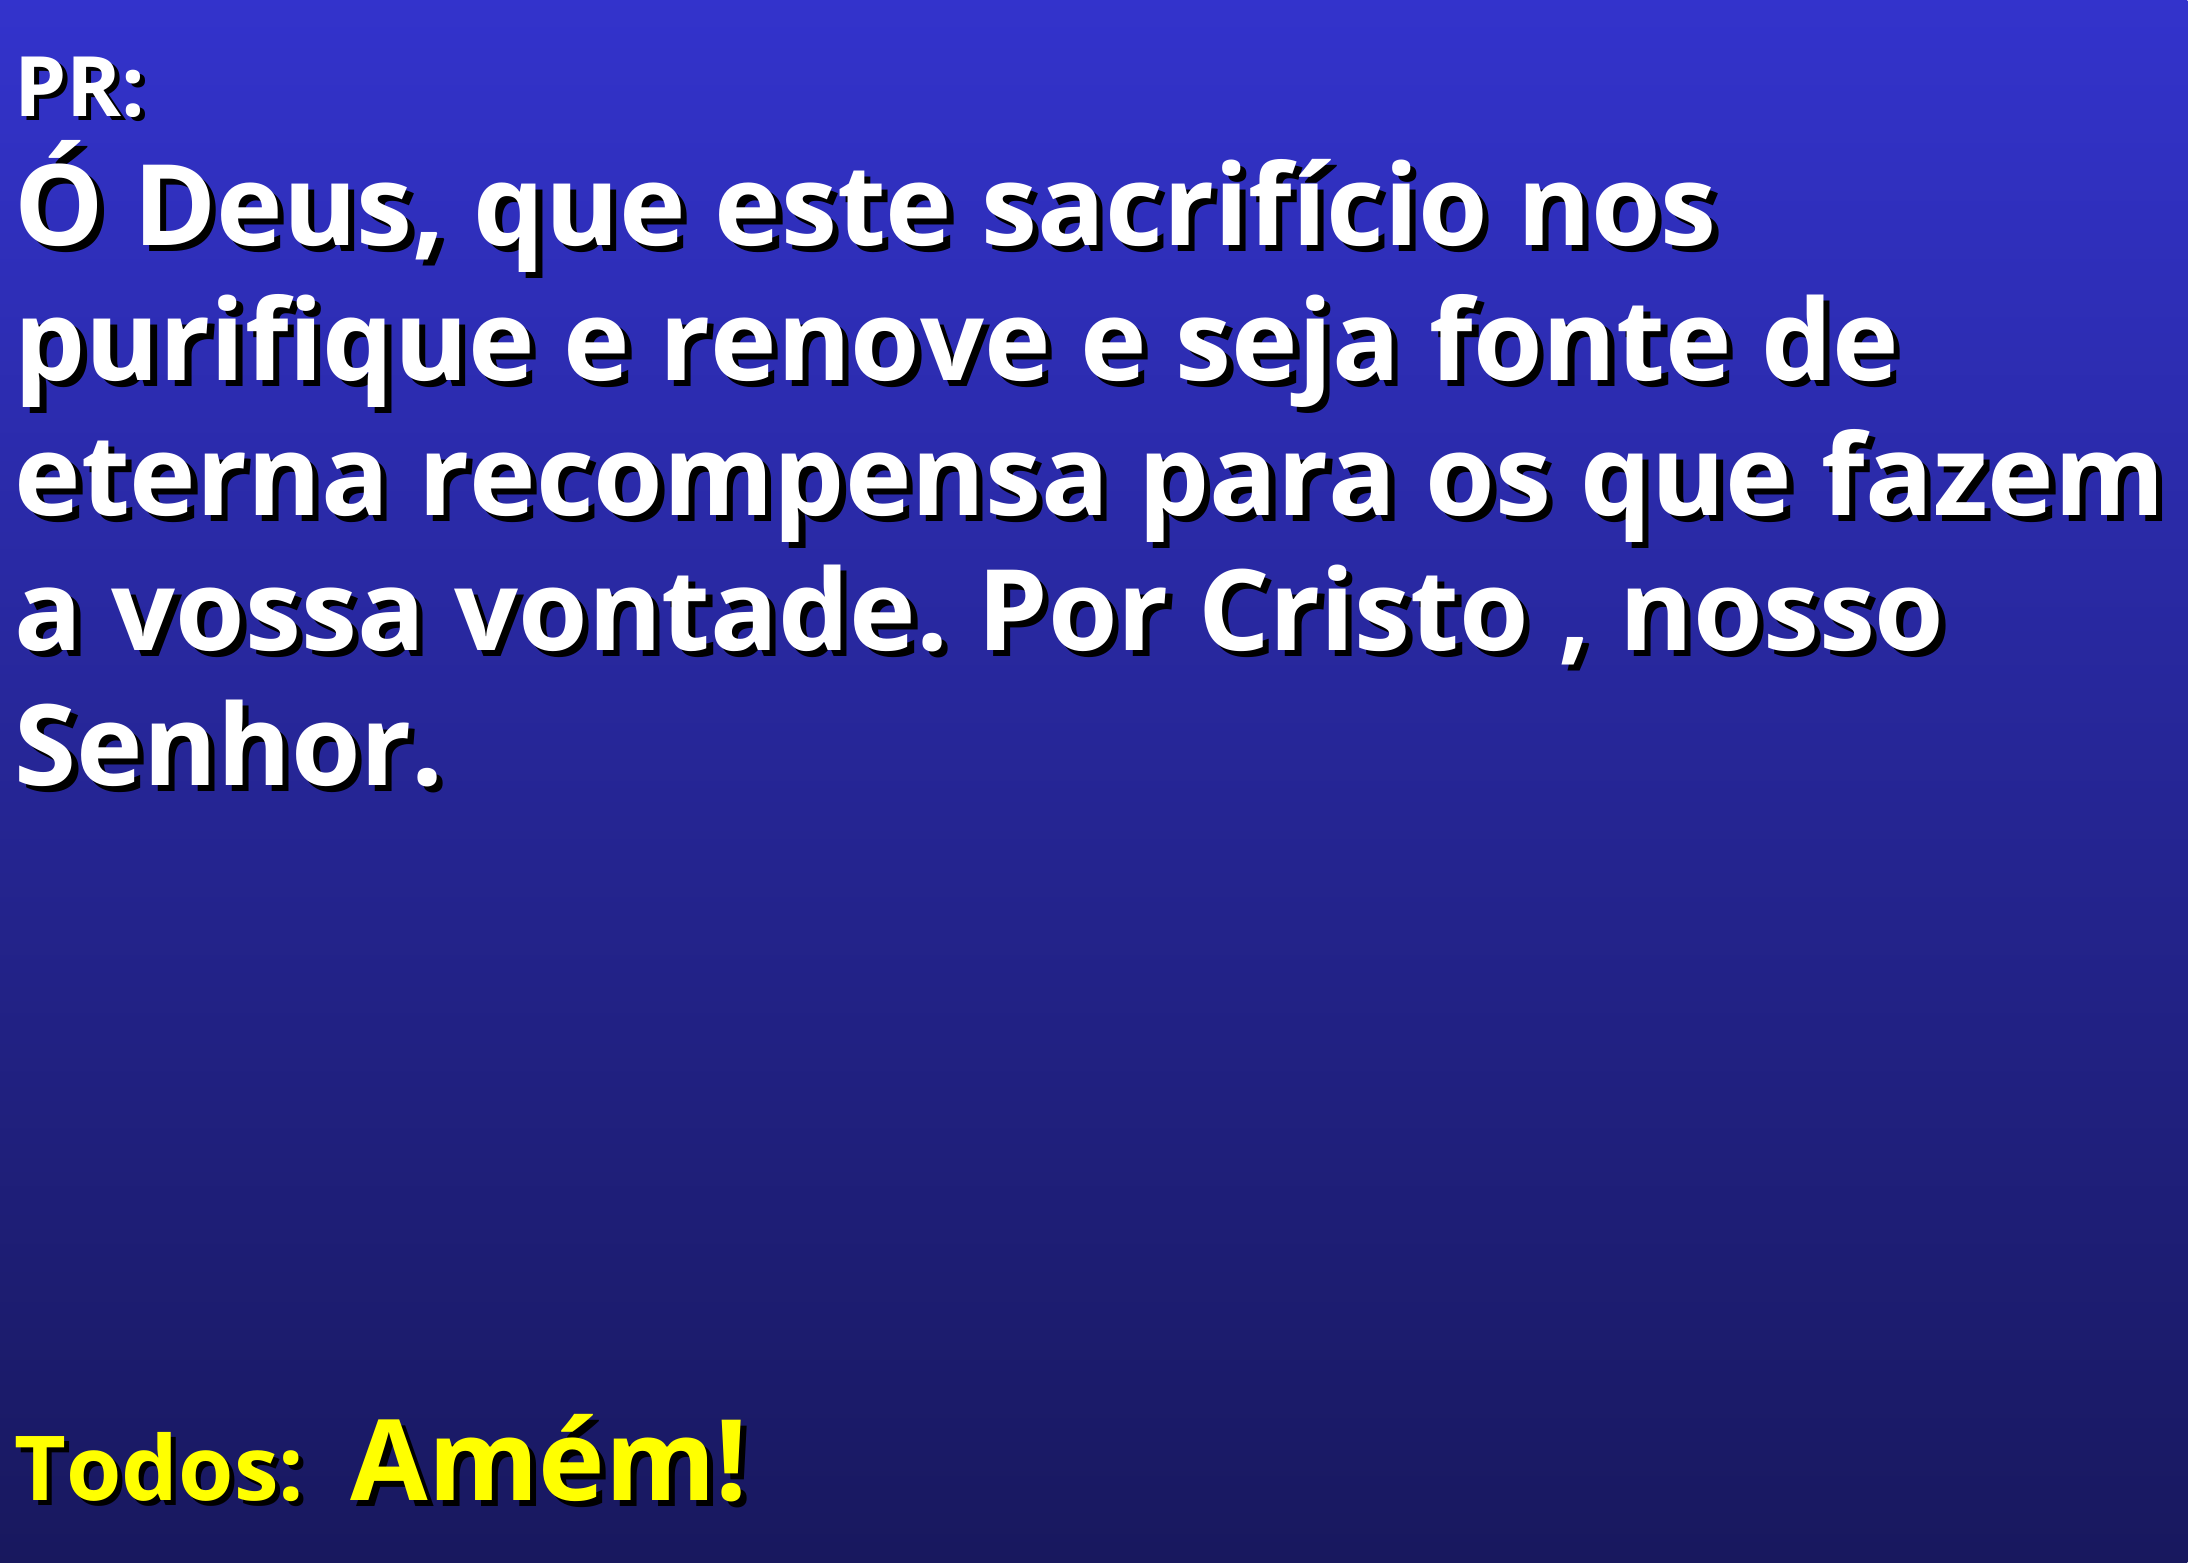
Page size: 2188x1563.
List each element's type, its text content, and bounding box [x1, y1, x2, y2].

text_box PR: Ó Deus, que este sacrifício nos purifique e renove e seja fonte de eterna recompensa para os que fazem a vossa vontade. Por Cristo , nosso Senhor. Todos: Amém! [0, 25, 2188, 1531]
